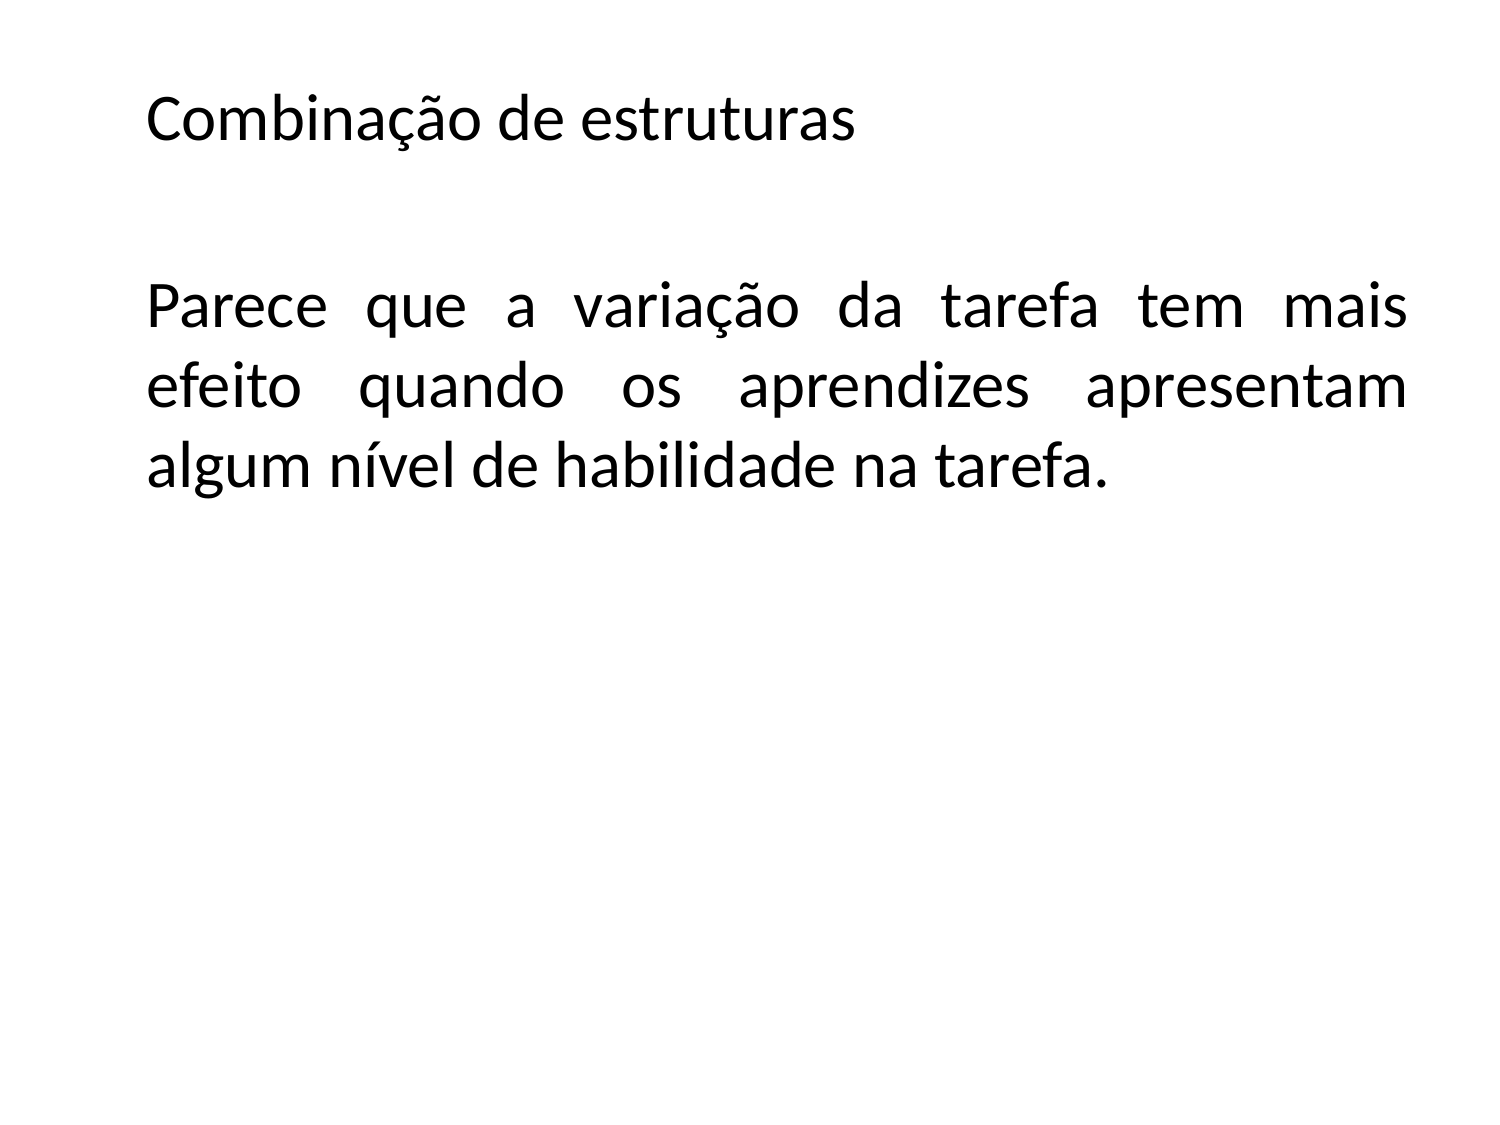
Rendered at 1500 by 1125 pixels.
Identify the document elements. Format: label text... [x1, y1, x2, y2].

list Combinação de estruturas Parece que a variação da tarefa tem mais efeito quando os aprendizes apresentam algum nível de habilidade na tarefa. [75, 66, 1425, 1005]
